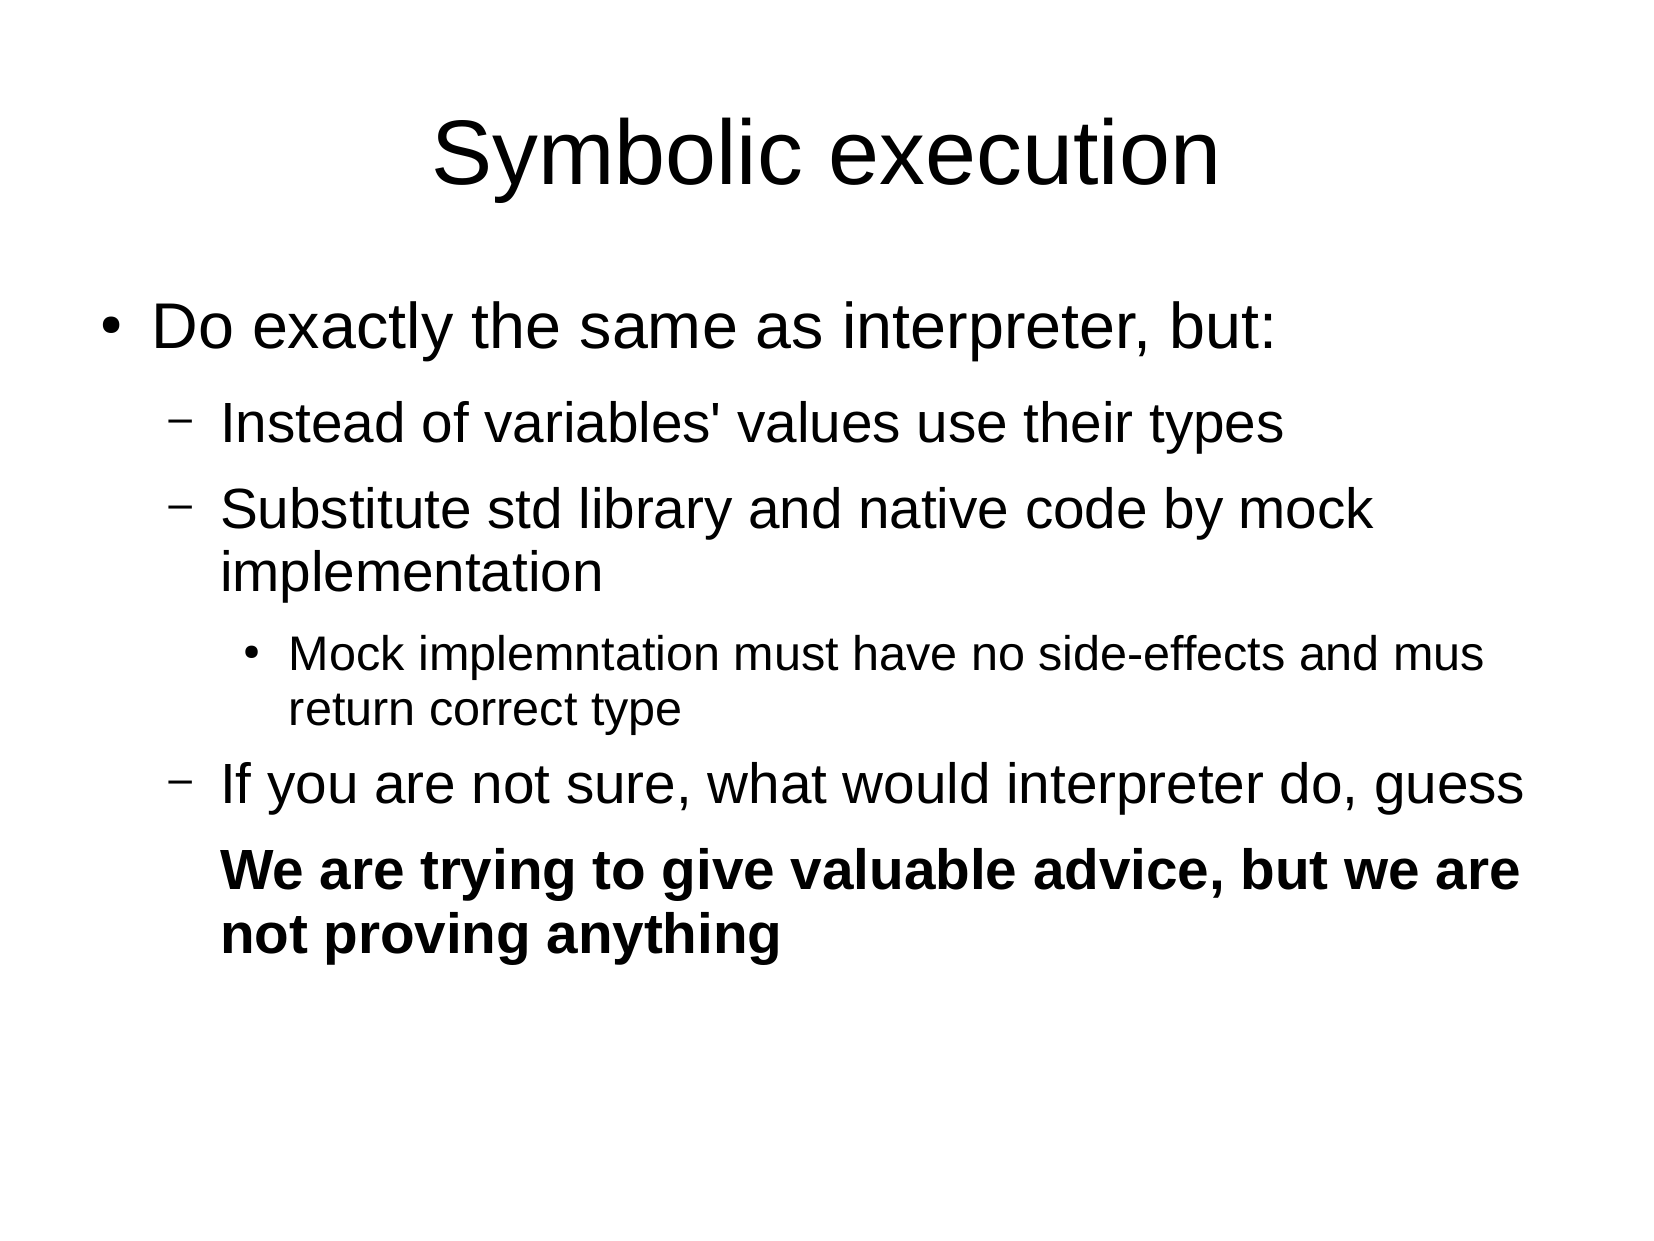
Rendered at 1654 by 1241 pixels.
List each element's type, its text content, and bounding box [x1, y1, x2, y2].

list Do exactly the same as interpreter, but: Instead of variables' values use their types Substitute std library and native code by mock implementation Mock implemntation must have no side-effects and mus return correct type If you are not sure, what would interpreter do, guess We are trying to give valuable advice, but we are not proving anything [82, 290, 1571, 1010]
title Symbolic execution [82, 49, 1571, 257]
